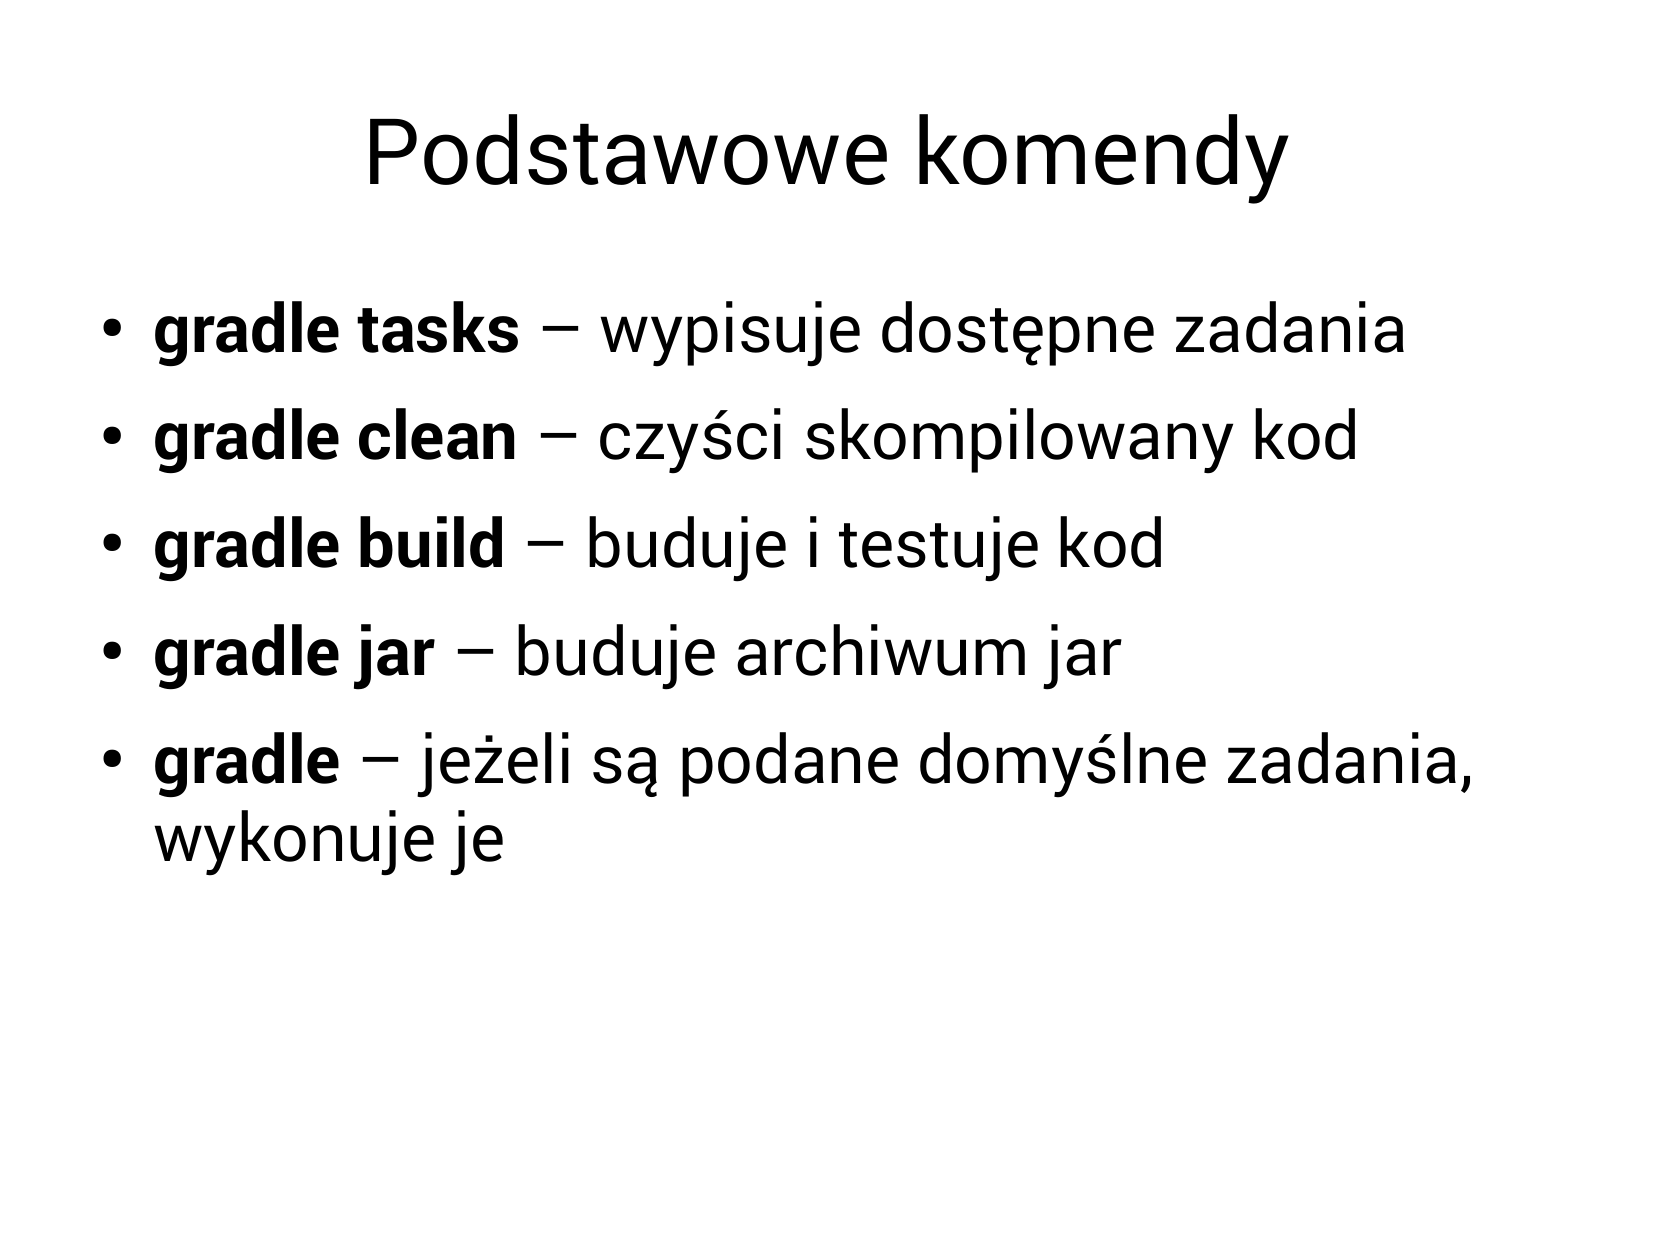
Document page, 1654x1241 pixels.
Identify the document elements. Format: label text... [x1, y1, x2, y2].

list gradle tasks – wypisuje dostępne zadania gradle clean – czyści skompilowany kod gradle build – buduje i testuje kod gradle jar – buduje archiwum jar gradle – jeżeli są podane domyślne zadania, wykonuje je [82, 290, 1571, 1010]
title Podstawowe komendy [82, 49, 1571, 257]
